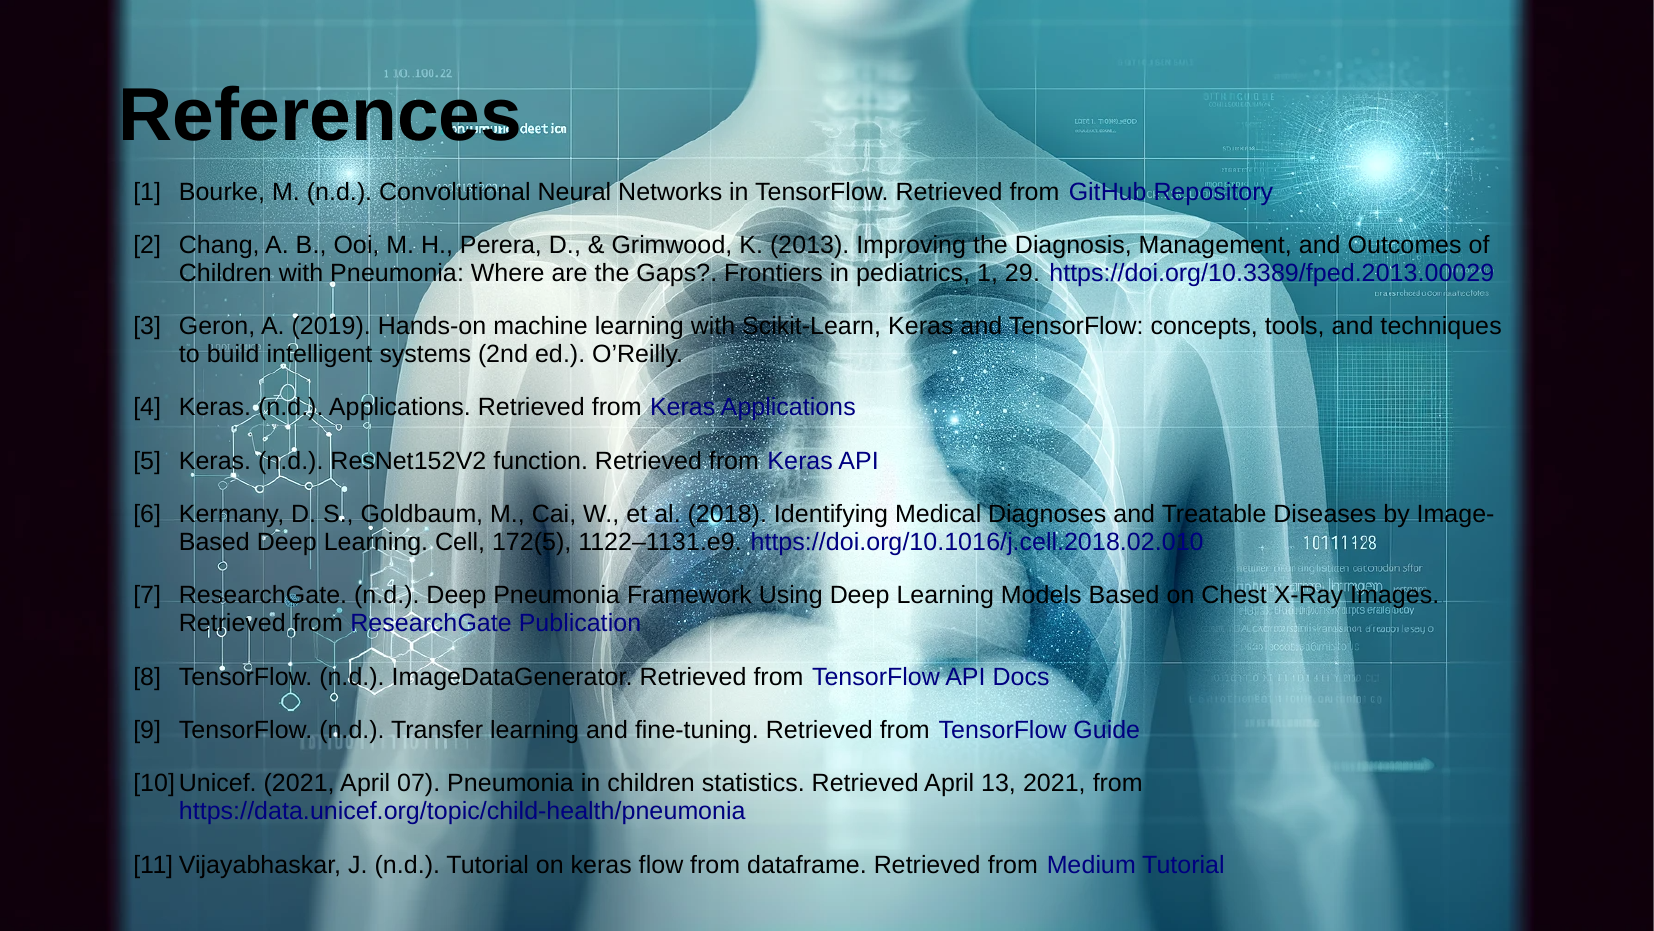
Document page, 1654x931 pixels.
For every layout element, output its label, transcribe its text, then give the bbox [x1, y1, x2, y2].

title References [118, 37, 1506, 177]
picture [0, 0, 1654, 931]
list Bourke, M. (n.d.). Convolutional Neural Networks in TensorFlow. Retrieved from GitHub Repository Chang, A. B., Ooi, M. H., Perera, D., & Grimwood, K. (2013). Improving the Diagnosis, Management, and Outcomes of Children with Pneumonia: Where are the Gaps?. Frontiers in pediatrics, 1, 29. https://doi.org/10.3389/fped.2013.00029 Geron, A. (2019). Hands-on machine learning with Scikit-Learn, Keras and TensorFlow: concepts, tools, and techniques to build intelligent systems (2nd ed.). O’Reilly. Keras. (n.d.). Applications. Retrieved from Keras Applications Keras. (n.d.). ResNet152V2 function. Retrieved from Keras API Kermany, D. S., Goldbaum, M., Cai, W., et al. (2018). Identifying Medical Diagnoses and Treatable Diseases by Image-Based Deep Learning. Cell, 172(5), 1122–1131.e9. https://doi.org/10.1016/j.cell.2018.02.010 ResearchGate. (n.d.). Deep Pneumonia Framework Using Deep Learning Models Based on Chest X-Ray Images. Retrieved from ResearchGate Publication TensorFlow. (n.d.). ImageDataGenerator. Retrieved from TensorFlow API Docs TensorFlow. (n.d.). Transfer learning and fine-tuning. Retrieved from TensorFlow Guide Unicef. (2021, April 07). Pneumonia in children statistics. Retrieved April 13, 2021, from https://data.unicef.org/topic/child-health/pneumonia Vijayabhaskar, J. (n.d.). Tutorial on keras flow from dataframe. Retrieved from Medium Tutorial [118, 177, 1506, 916]
